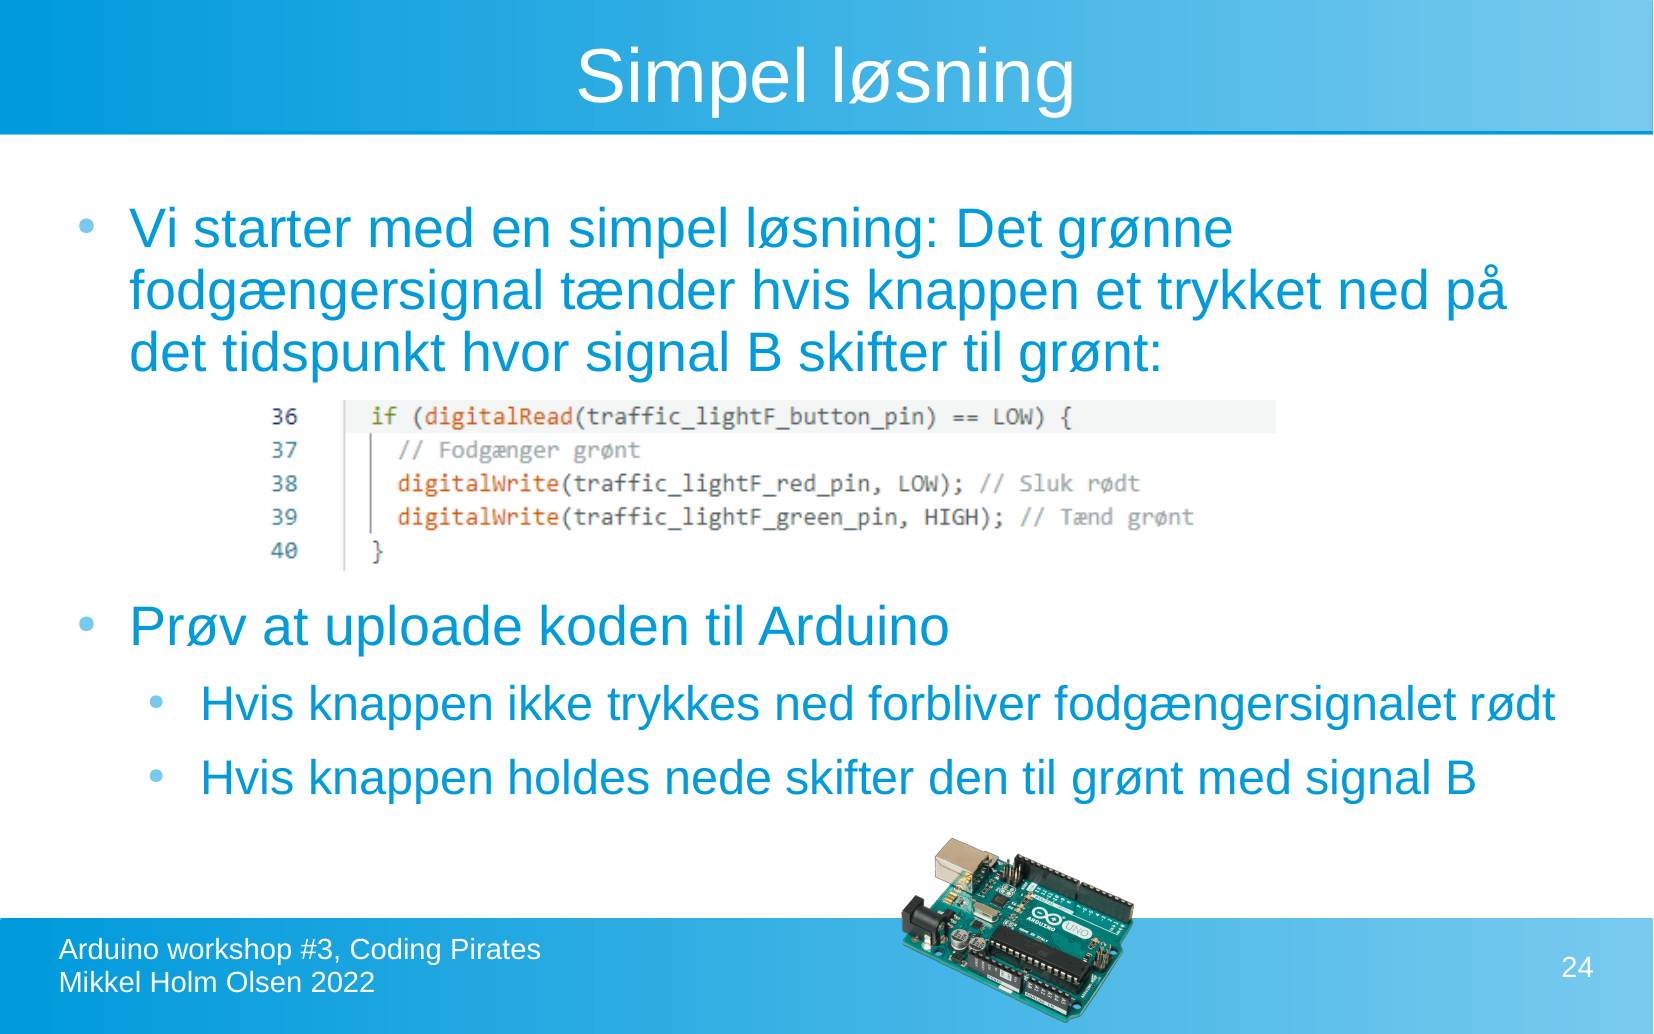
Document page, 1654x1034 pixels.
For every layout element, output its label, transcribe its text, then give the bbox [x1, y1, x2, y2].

picture [242, 400, 1276, 571]
title Simpel løsning [58, 32, 1594, 120]
picture [900, 854, 1138, 1024]
list Vi starter med en simpel løsning: Det grønne fodgængersignal tænder hvis knappen et trykket ned på det tidspunkt hvor signal B skifter til grønt: Prøv at uploade koden til Arduino Hvis knappen ikke trykkes ned forbliver fodgængersignalet rødt Hvis knappen holdes nede skifter den til grønt med signal B [58, 196, 1594, 854]
